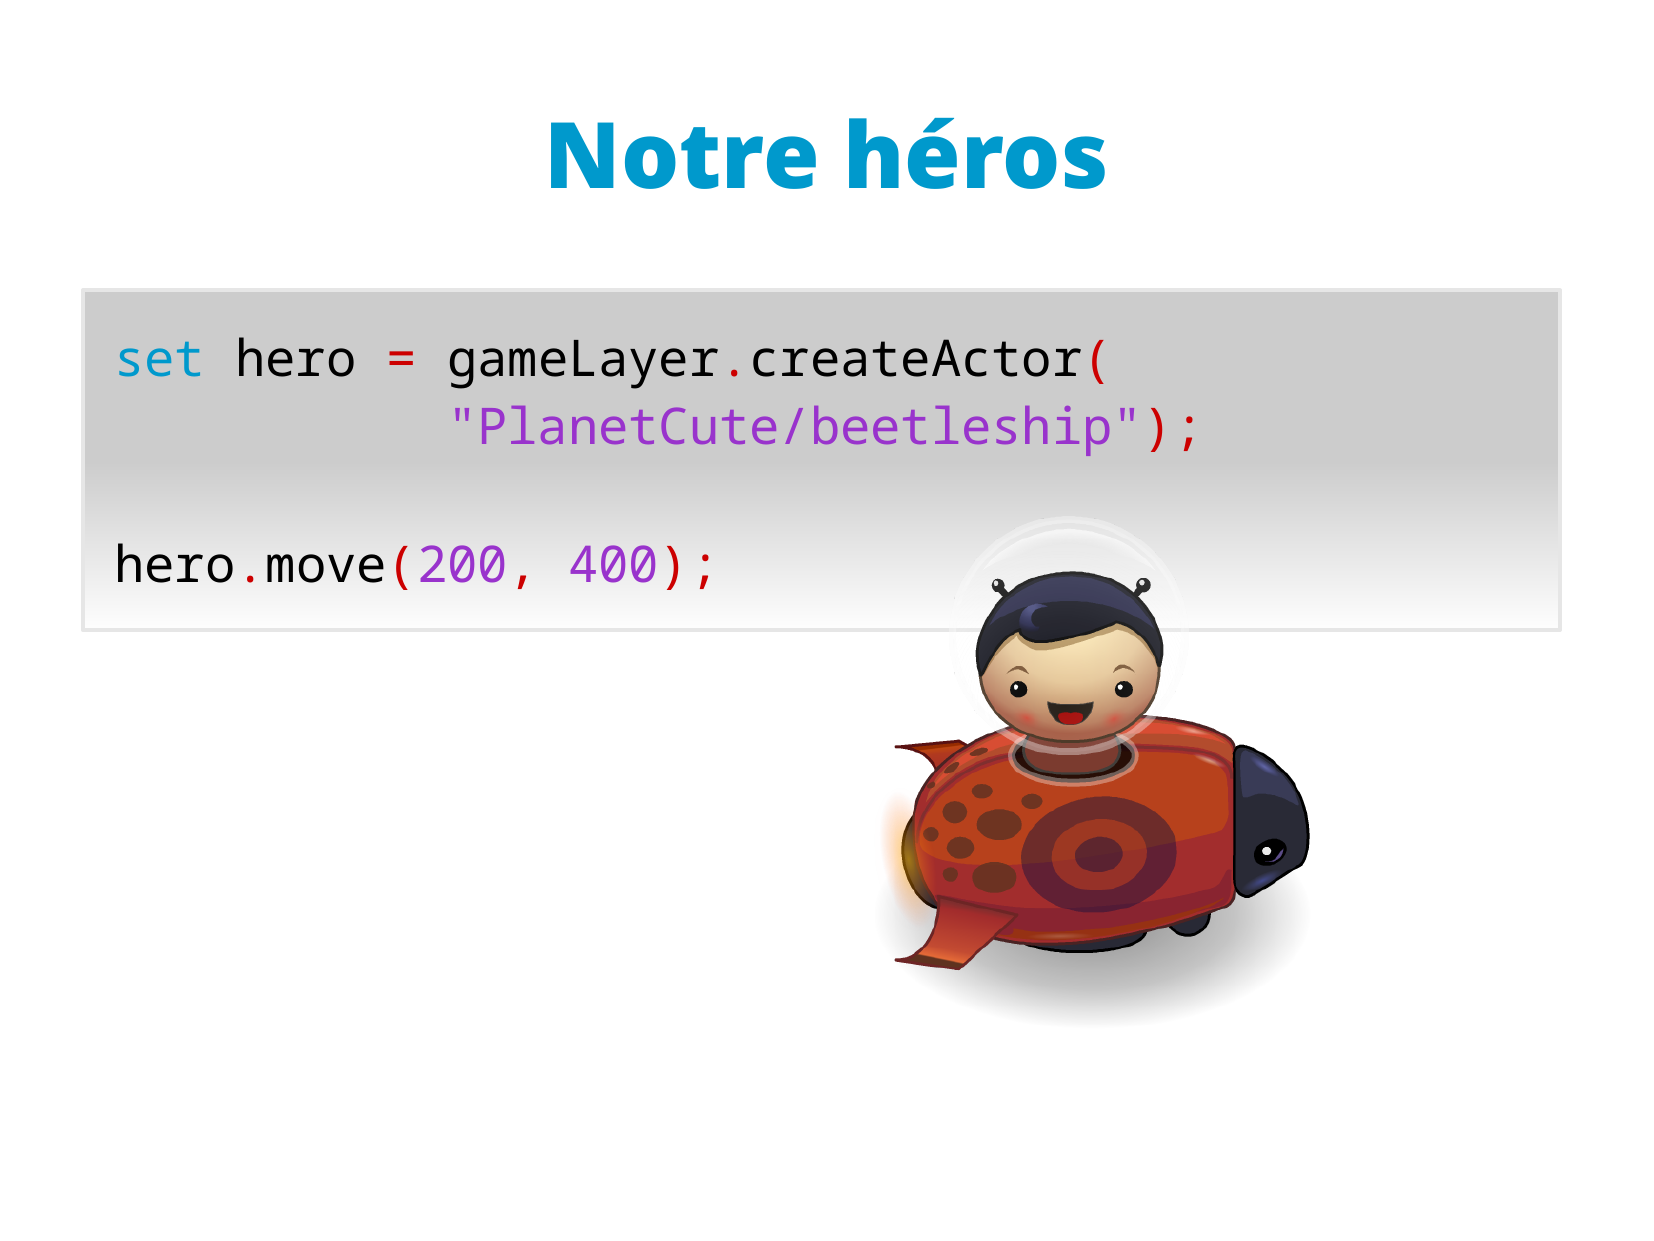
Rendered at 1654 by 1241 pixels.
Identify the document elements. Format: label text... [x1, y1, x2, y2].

list set hero = gameLayer.createActor( "PlanetCute/beetleship"); hero.move(200, 400); [82, 290, 1561, 631]
title Notre héros [82, 49, 1571, 257]
picture [754, 304, 1516, 1066]
